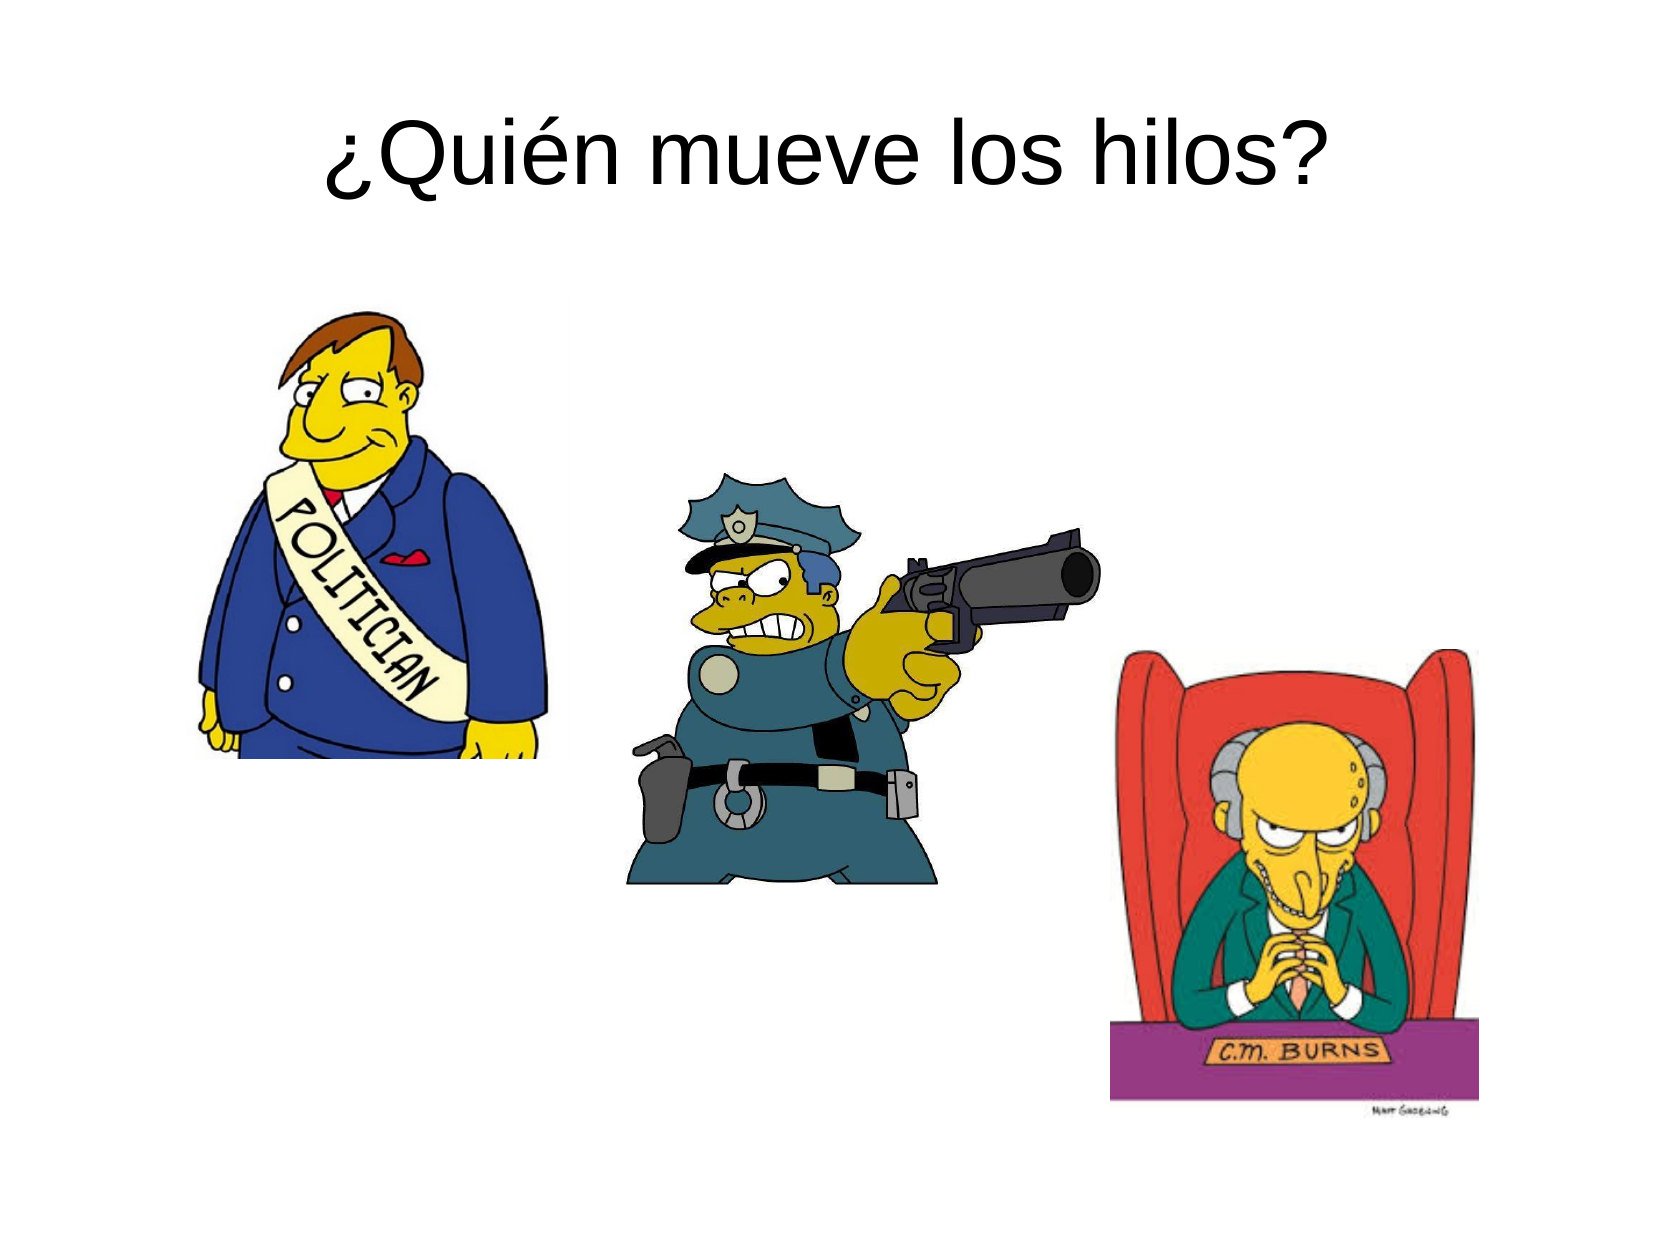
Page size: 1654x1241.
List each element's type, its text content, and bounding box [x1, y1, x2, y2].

picture [625, 472, 1101, 885]
picture [1110, 649, 1479, 1118]
title ¿Quién mueve los hilos? [82, 49, 1571, 257]
picture [141, 295, 570, 759]
